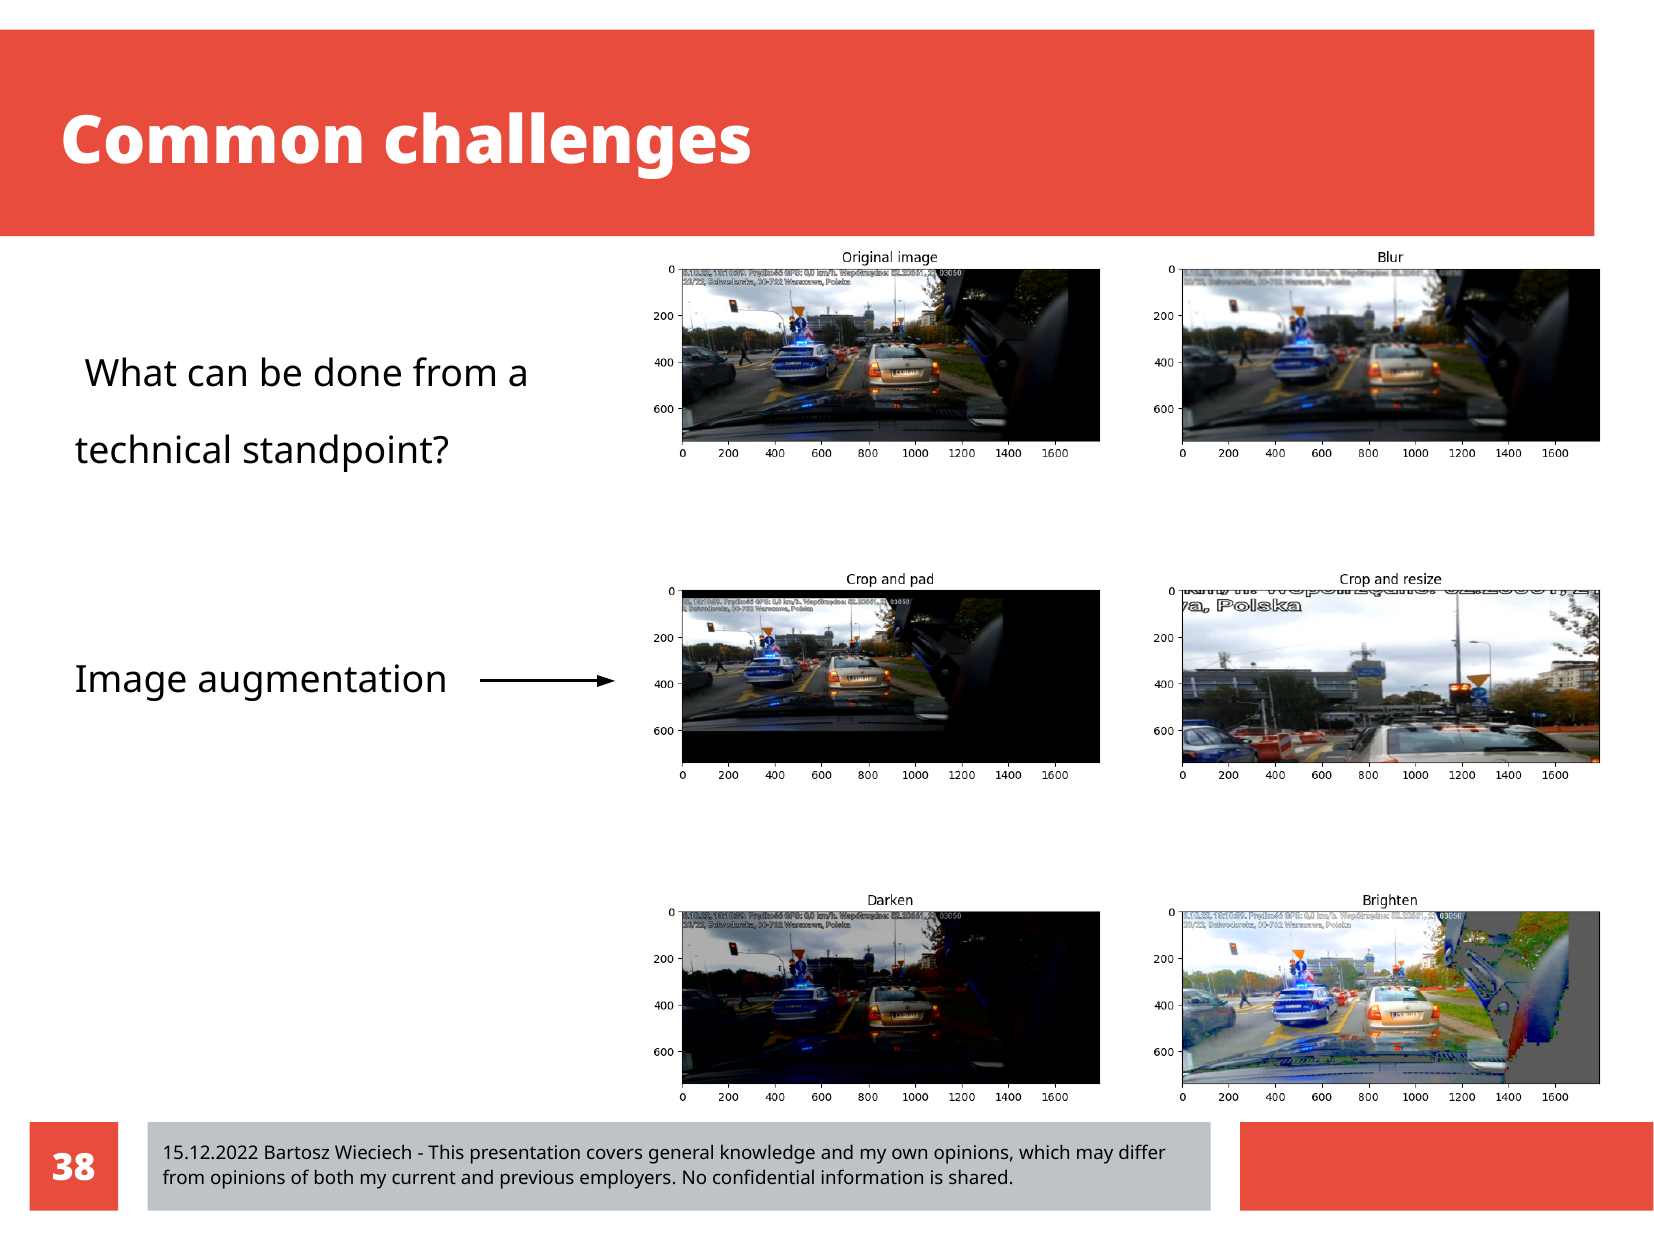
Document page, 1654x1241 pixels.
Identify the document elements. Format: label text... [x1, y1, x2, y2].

text_box What can be done from a technical standpoint? Image augmentation [60, 313, 645, 712]
title Common challenges [60, 35, 1596, 184]
picture [645, 243, 1606, 1111]
